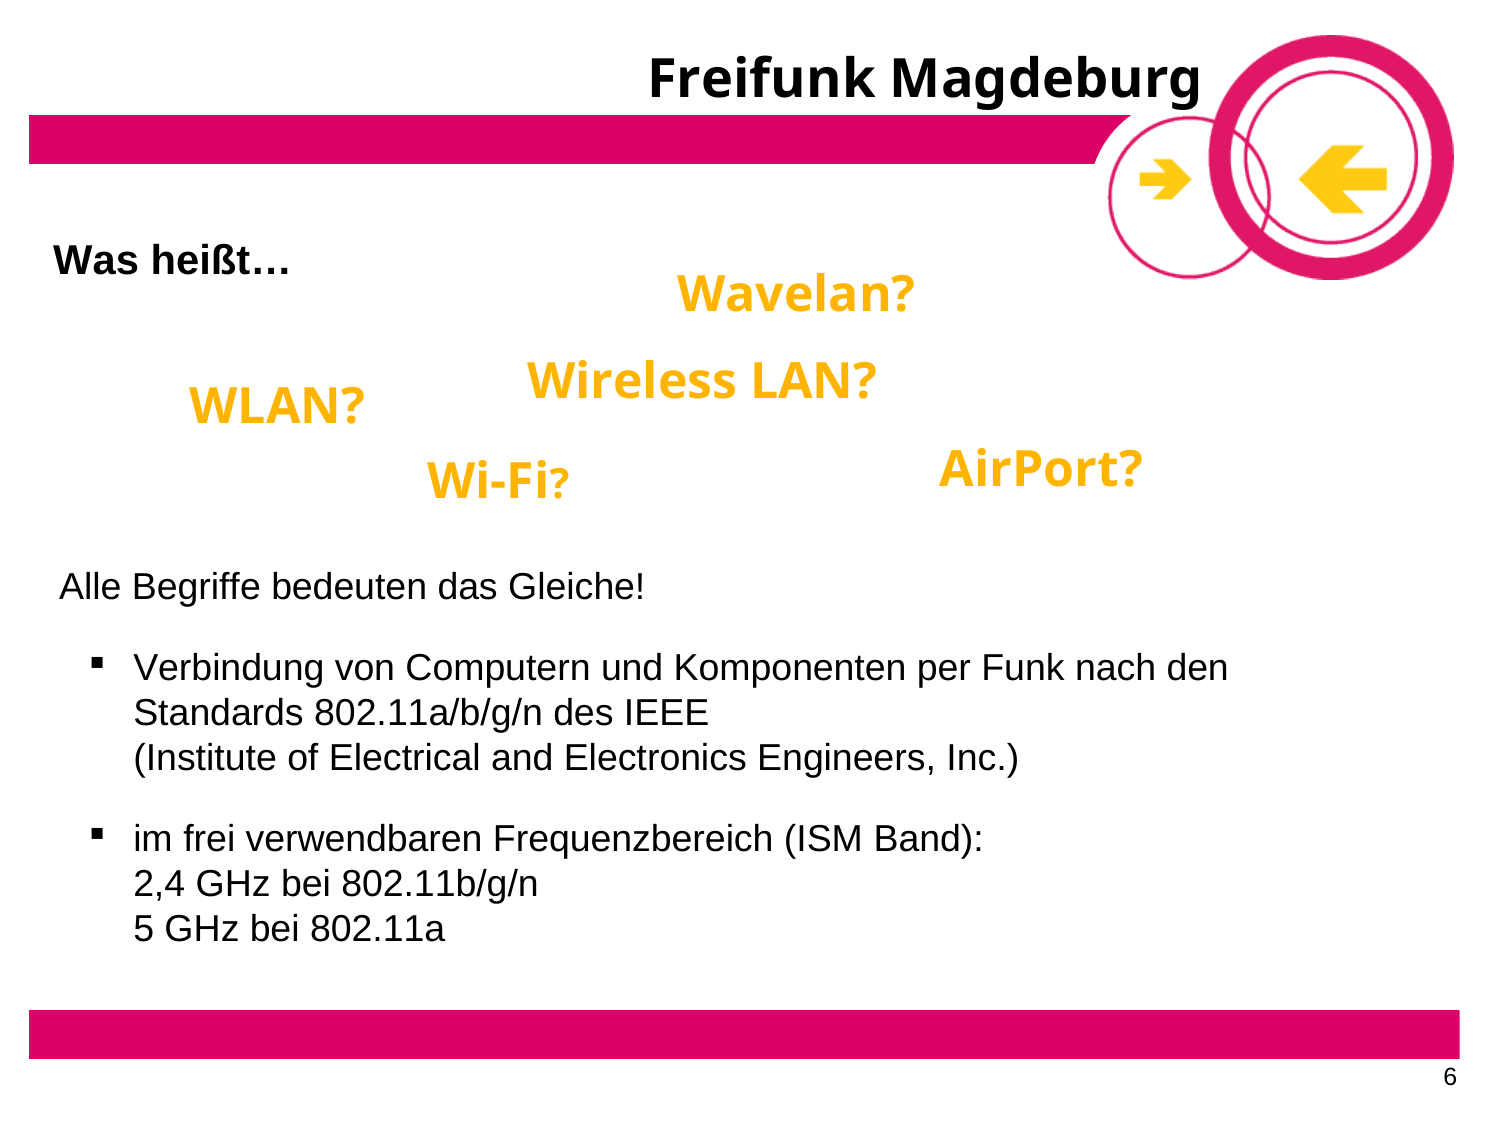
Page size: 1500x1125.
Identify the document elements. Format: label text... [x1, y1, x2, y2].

text_box Wireless LAN? [512, 337, 986, 414]
text_box Wavelan? [662, 249, 970, 327]
text_box Alle Begriffe bedeuten das Gleiche! Verbindung von Computern und Komponenten per Funk nach den Standards 802.11a/b/g/n des IEEE (Institute of Electrical and Electronics Engineers, Inc.) im frei verwendbaren Frequenzbereich (ISM Band): 2,4 GHz bei 802.11b/g/n 5 GHz bei 802.11a [59, 562, 1288, 957]
text_box AirPort? [924, 425, 1233, 502]
text_box Wi-Fi? [412, 437, 661, 514]
text_box Was heißt… [53, 233, 1046, 313]
picture [1107, 35, 1454, 280]
text_box WLAN? [174, 362, 423, 439]
